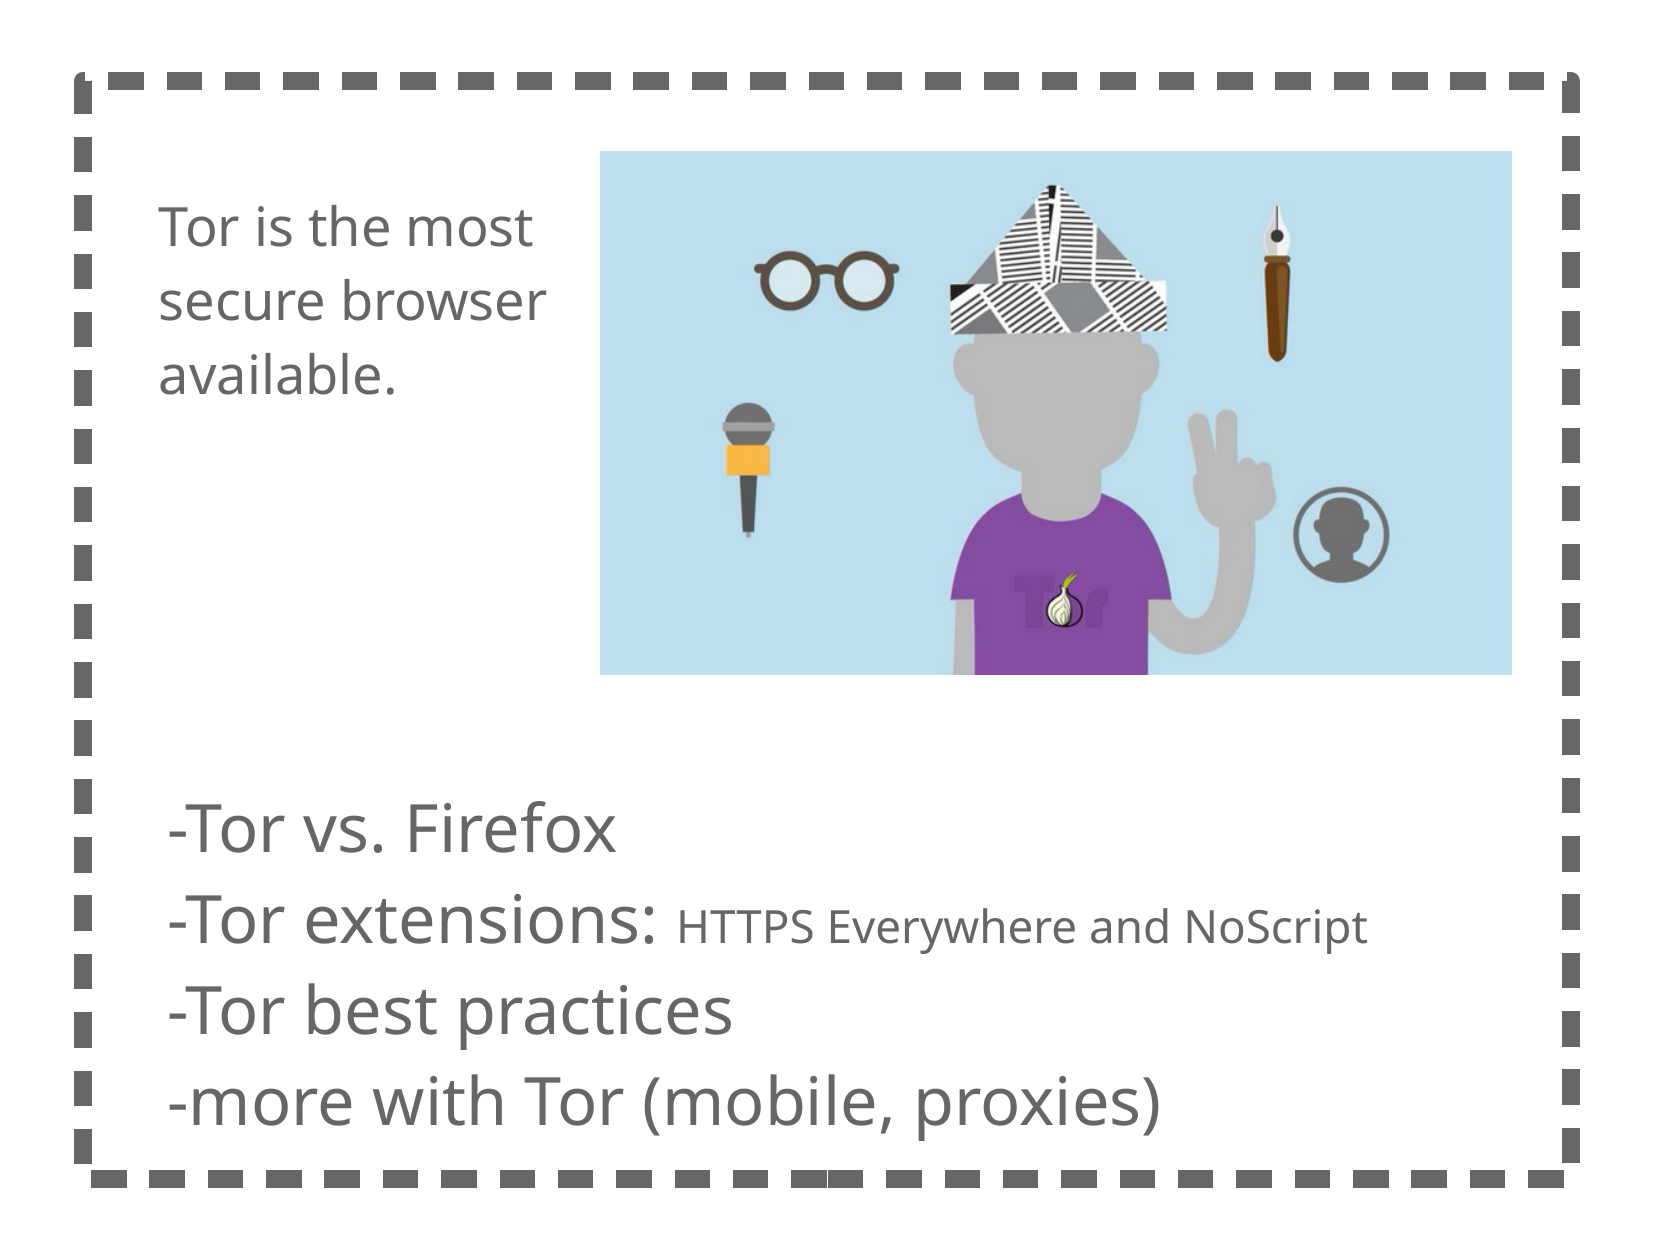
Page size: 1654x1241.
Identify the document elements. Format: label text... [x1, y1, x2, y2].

subtitle [82, 81, 1571, 1179]
text_box Tor is the most secure browser available. [135, 172, 601, 702]
text_box -Tor vs. Firefox -Tor extensions: HTTPS Everywhere and NoScript -Tor best practices -more with Tor (mobile, proxies) [143, 765, 1546, 1241]
picture [600, 151, 1512, 676]
